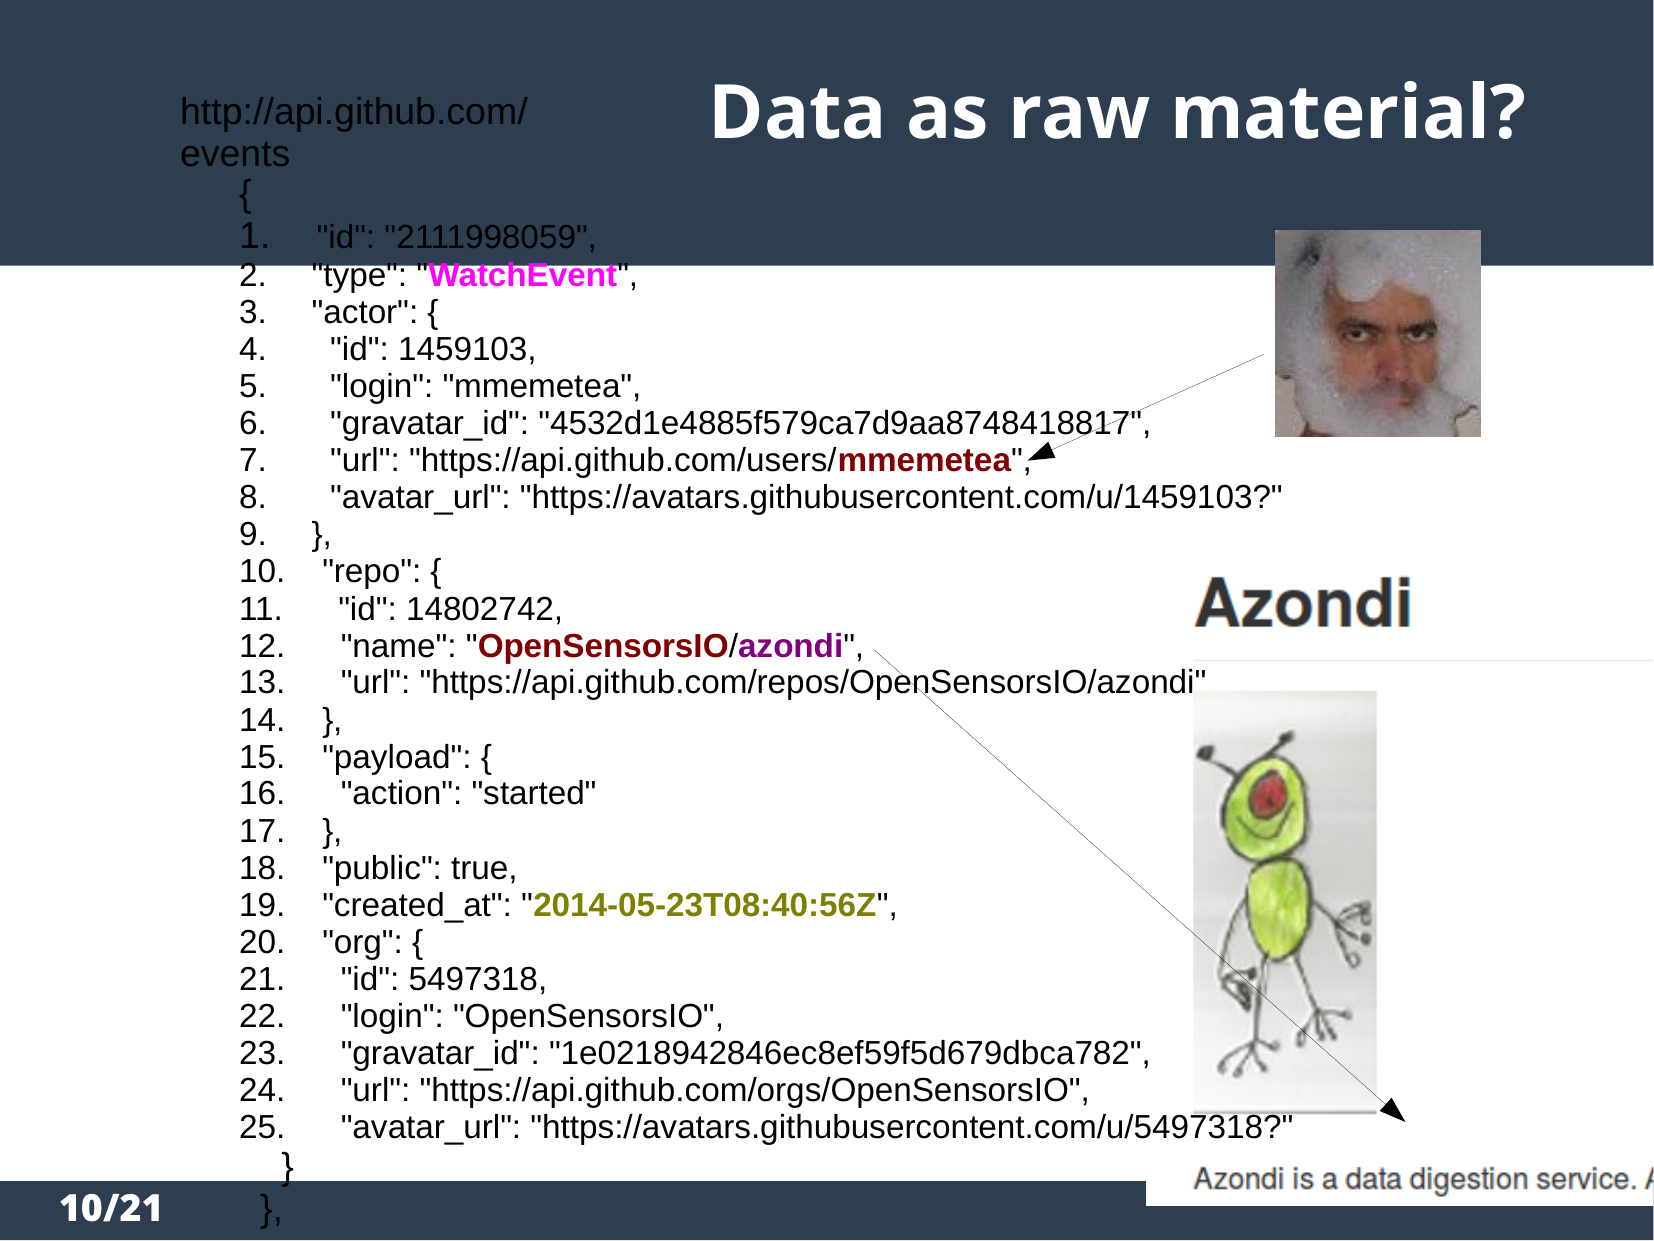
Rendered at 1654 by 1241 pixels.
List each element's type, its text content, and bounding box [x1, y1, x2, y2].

picture [1390, 519, 1654, 1206]
text_box http://api.github.com/events [165, 82, 650, 182]
picture [1275, 230, 1481, 438]
title Data as raw material? [708, 5, 1654, 213]
text_box { "id": "2111998059", "type": "WatchEvent", "actor": { "id": 1459103, "login": "mmemetea", "gravatar_id": "4532d1e4885f579ca7d9aa8748418817", "url": "https://api.github.com/users/mmemetea", "avatar_url": "https://avatars.githubusercontent.com/u/1459103?" }, "repo": { "id": 14802742, "name": "OpenSensorsIO/azondi", "url": "https://api.github.com/repos/OpenSensorsIO/azondi" }, "payload": { "action": "started" }, "public": true, "created_at": "2014-05-23T08:40:56Z", "org": { "id": 5497318, "login": "OpenSensorsIO", "gravatar_id": "1e0218942846ec8ef59f5d679dbca782", "url": "https://api.github.com/orgs/OpenSensorsIO", "avatar_url": "https://avatars.githubusercontent.com/u/5497318?" } }, [224, 165, 1390, 1241]
